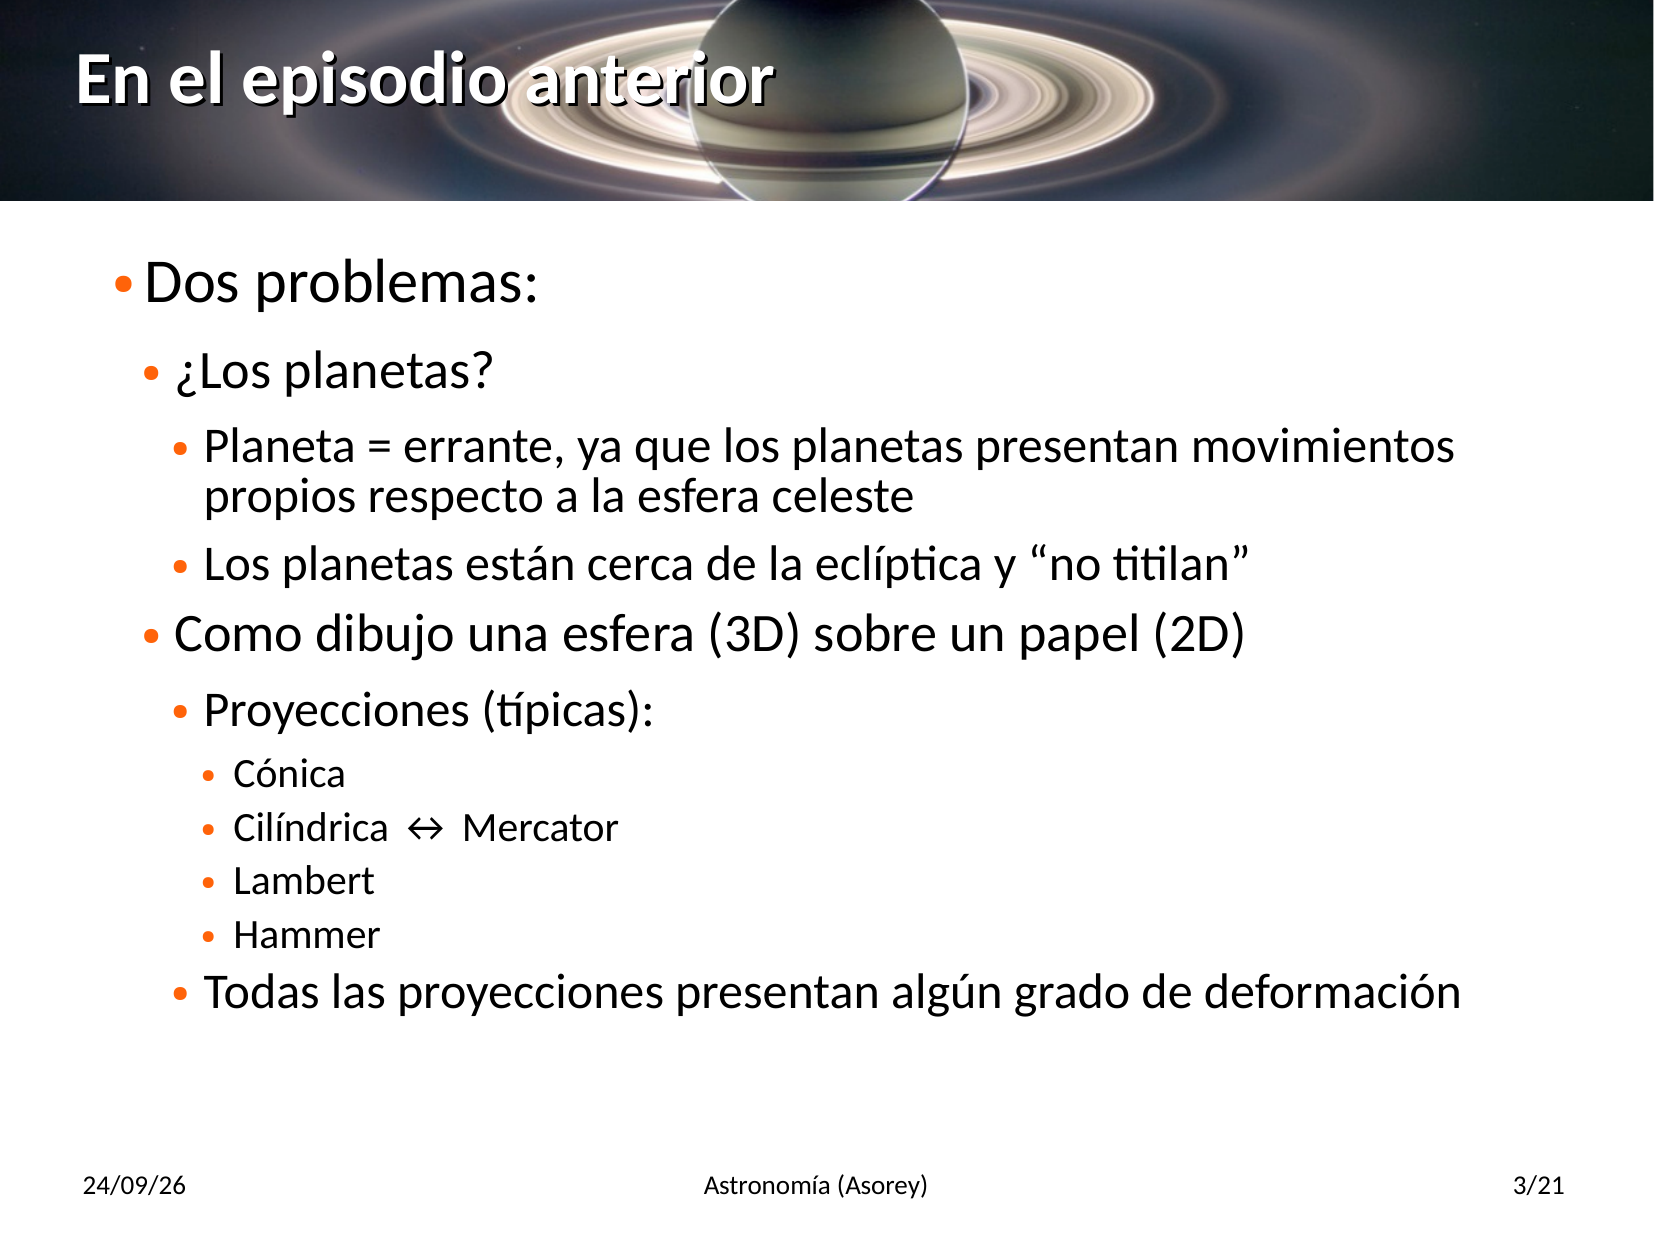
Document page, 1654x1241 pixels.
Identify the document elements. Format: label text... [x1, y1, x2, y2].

list Dos problemas: ¿Los planetas? Planeta = errante, ya que los planetas presentan movimientos propios respecto a la esfera celeste Los planetas están cerca de la eclíptica y “no titilan” Como dibujo una esfera (3D) sobre un papel (2D) Proyecciones (típicas): Cónica Cilíndrica ↔ Mercator Lambert Hammer Todas las proyecciones presentan algún grado de deformación [82, 255, 1571, 1156]
title En el episodio anterior [75, 19, 1564, 151]
picture [0, 0, 1654, 201]
